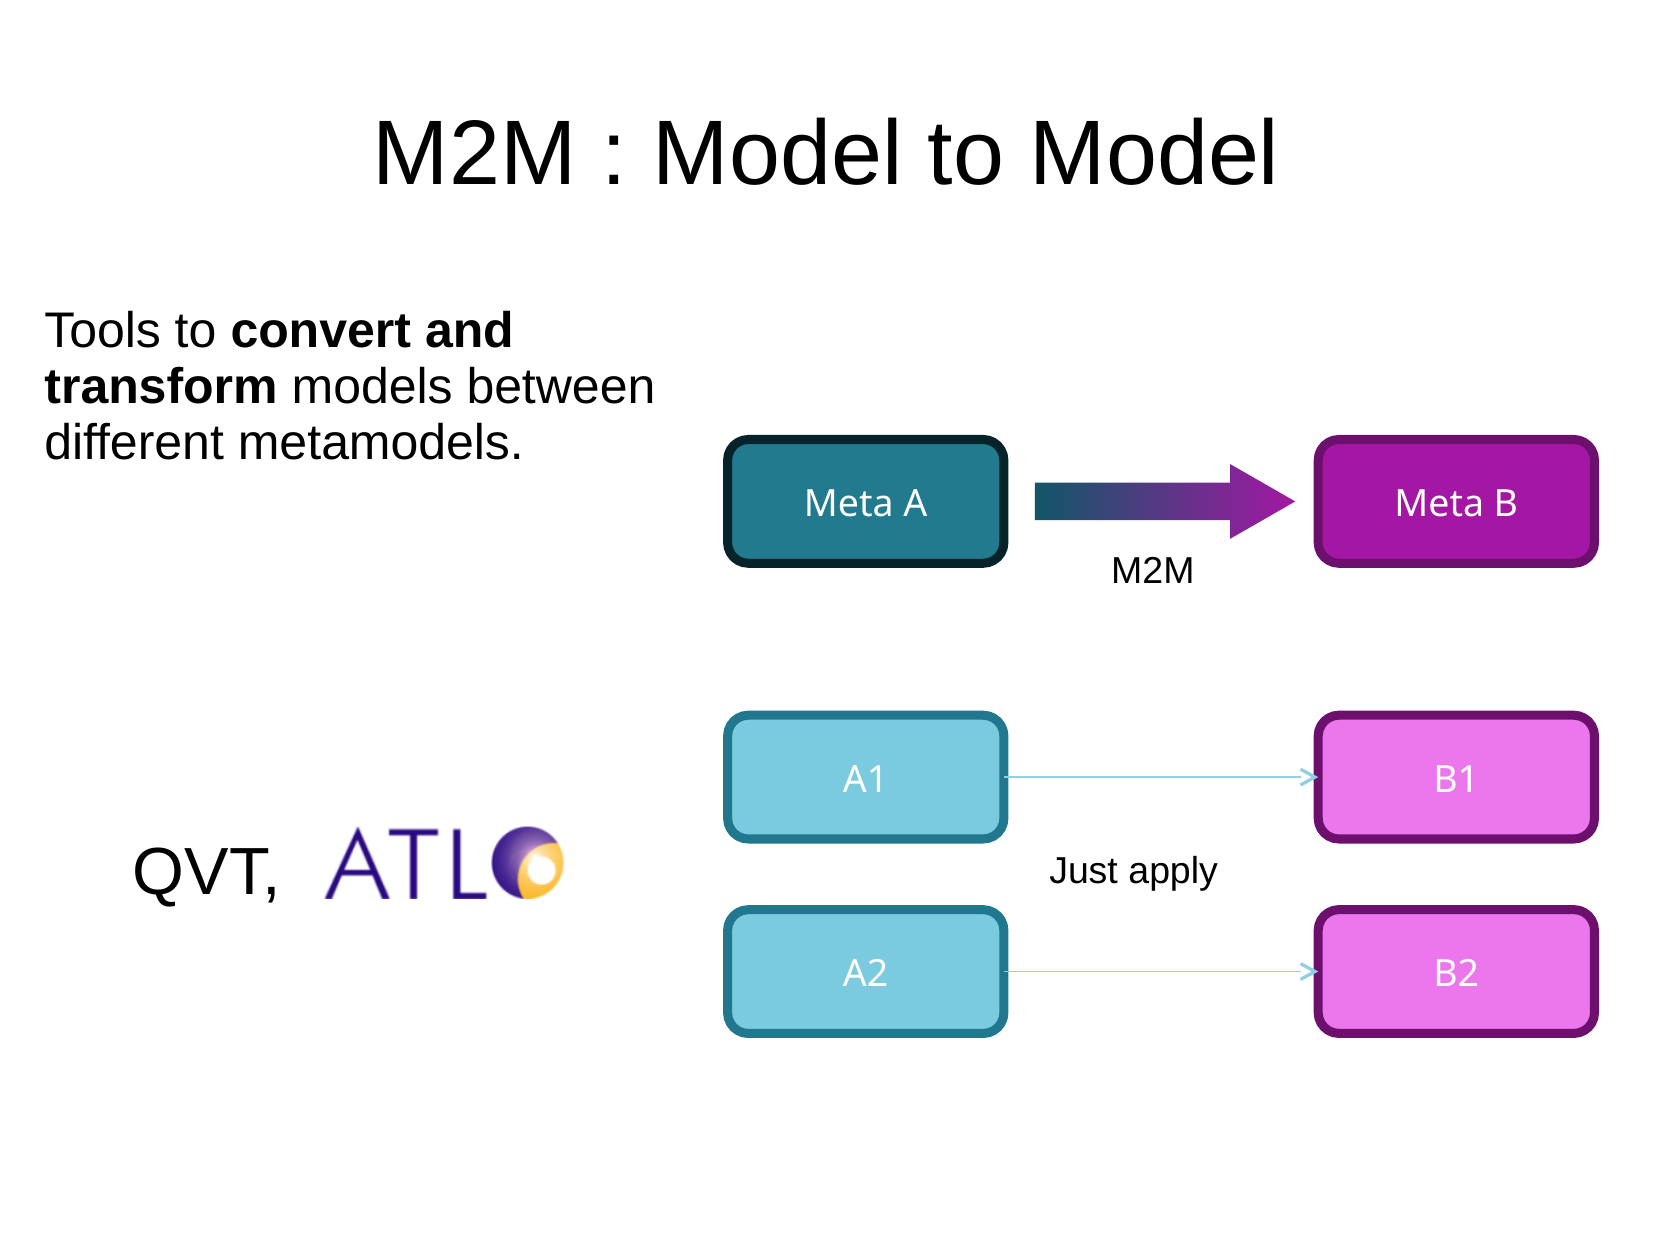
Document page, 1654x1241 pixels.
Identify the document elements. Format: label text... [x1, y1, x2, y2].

text_box Just apply [1034, 838, 1271, 899]
text_box B2 [1318, 909, 1595, 1034]
picture [324, 826, 565, 899]
text_box Meta A [727, 439, 1004, 564]
text_box A2 [727, 909, 1004, 1034]
text_box Meta B [1318, 439, 1595, 564]
text_box [1034, 464, 1296, 538]
text_box B1 [1318, 715, 1595, 839]
text_box M2M [1034, 538, 1271, 599]
text_box QVT, [118, 826, 591, 917]
text_box A1 [727, 715, 1004, 839]
title M2M : Model to Model [82, 49, 1571, 257]
text_box Tools to convert and transform models between different metamodels. [29, 295, 768, 478]
